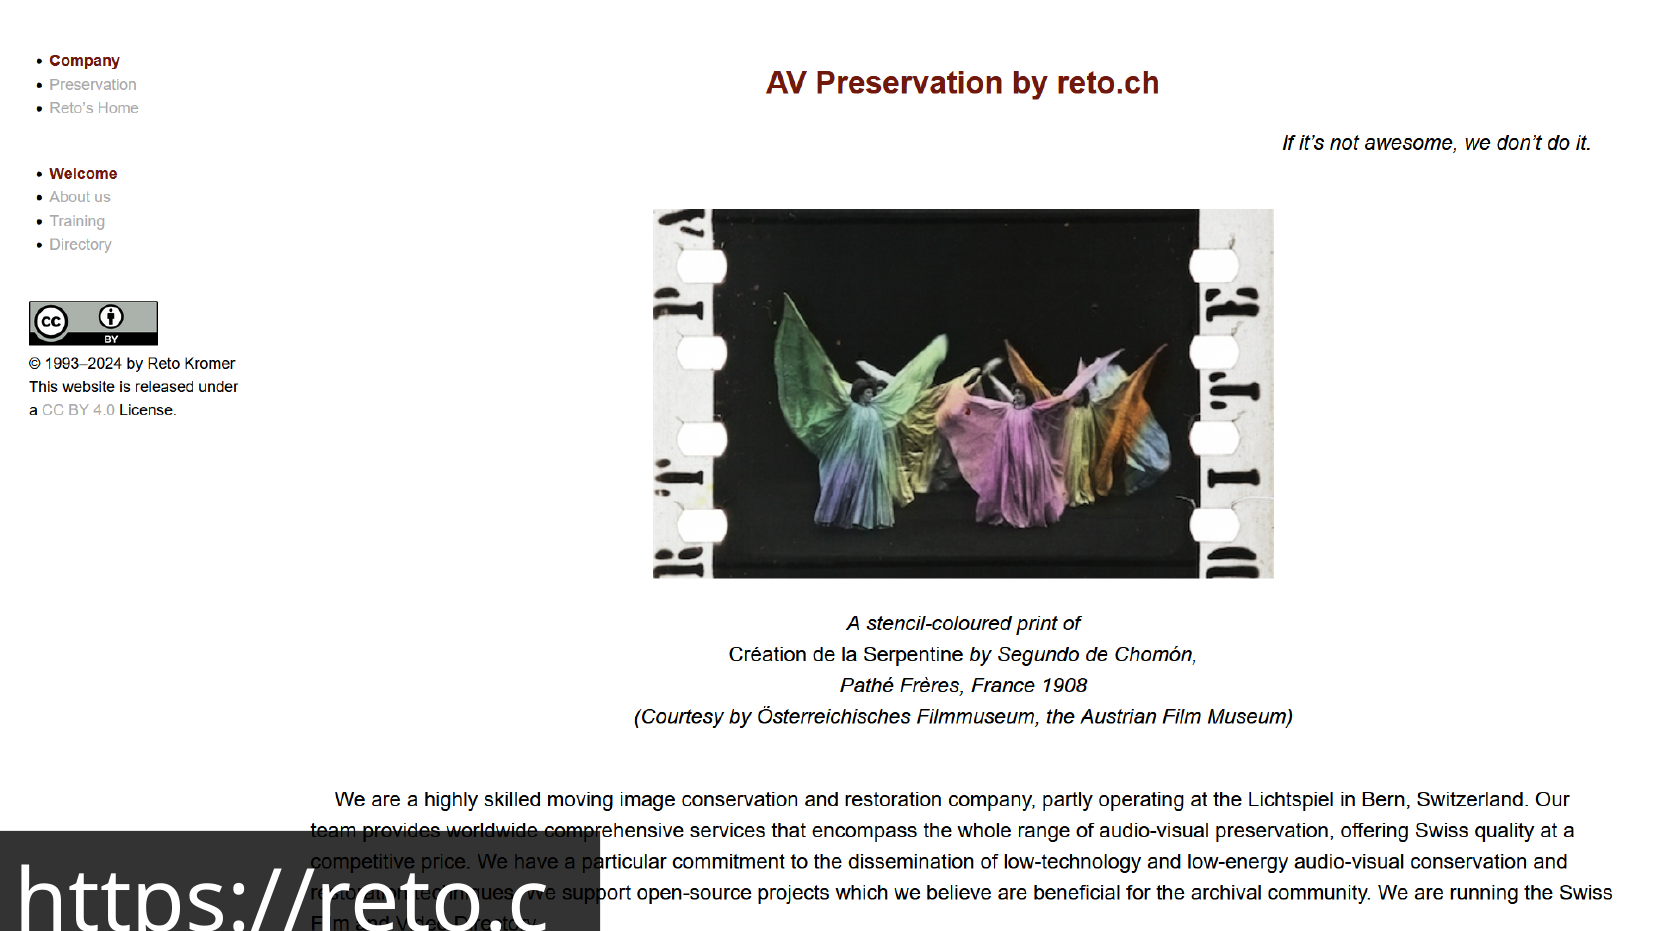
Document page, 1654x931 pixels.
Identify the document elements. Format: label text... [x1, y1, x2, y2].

text_box https://reto.ch [0, 830, 601, 931]
picture [0, 0, 1654, 931]
